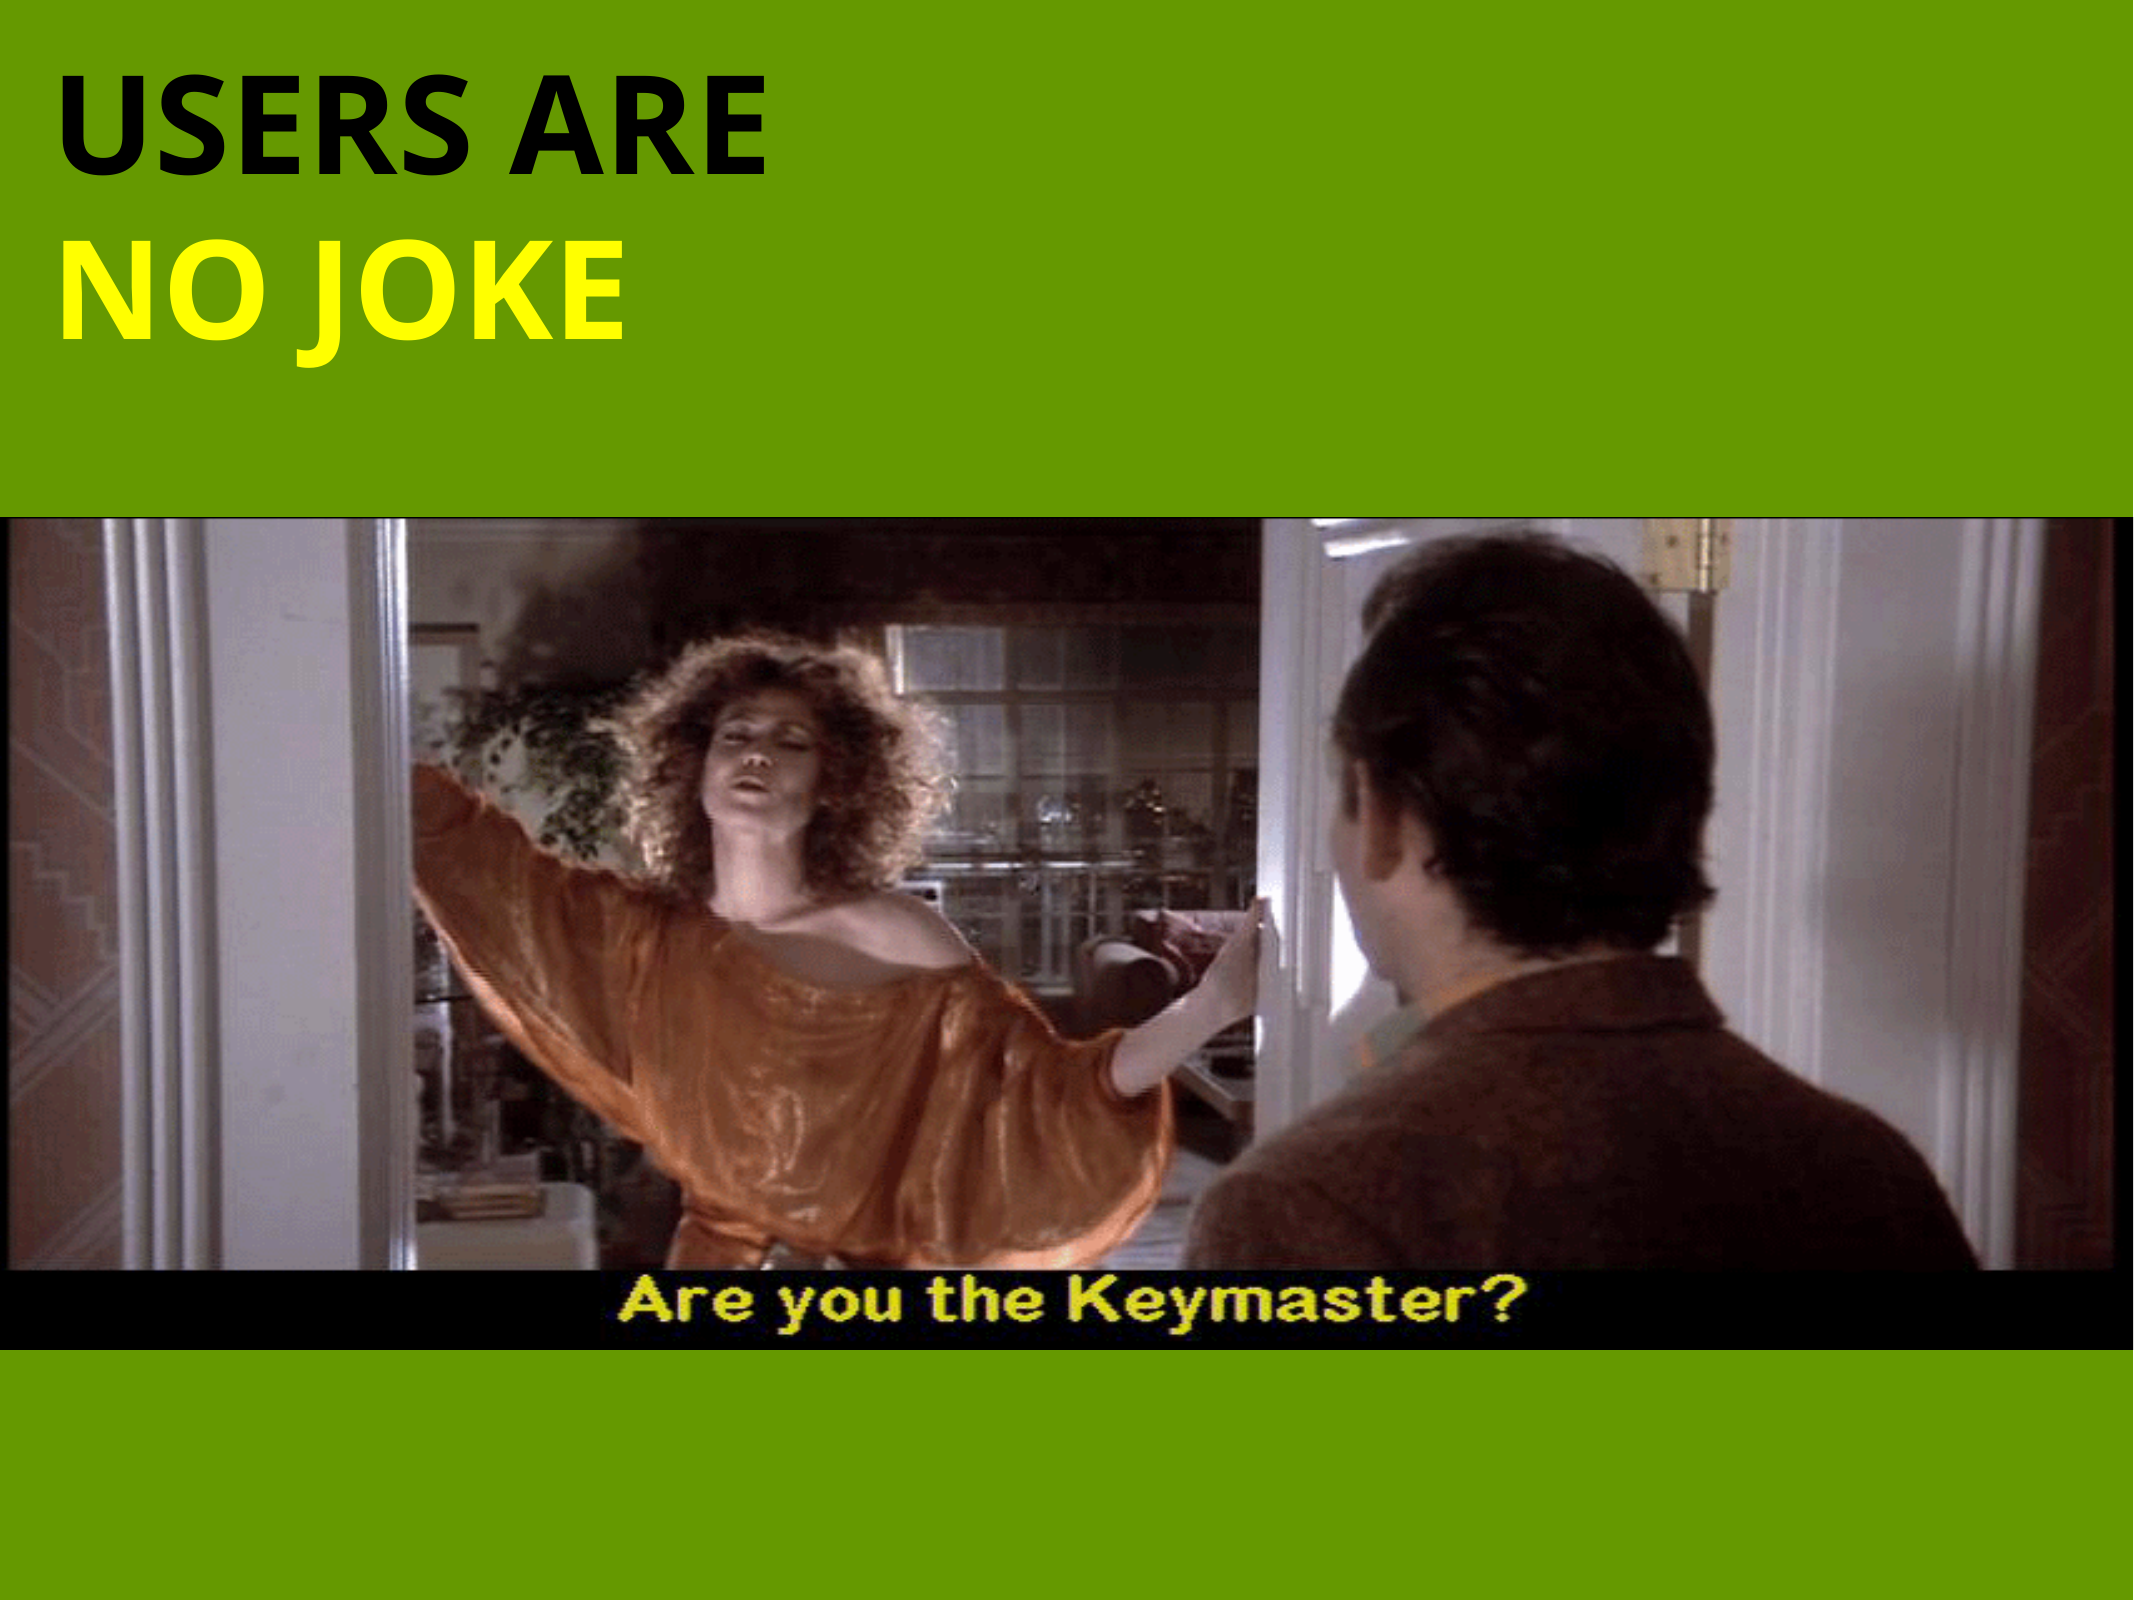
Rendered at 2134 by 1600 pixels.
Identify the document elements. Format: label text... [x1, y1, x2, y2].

picture [0, 517, 2134, 1351]
text_box USERS ARE NO JOKE [41, 37, 2063, 413]
